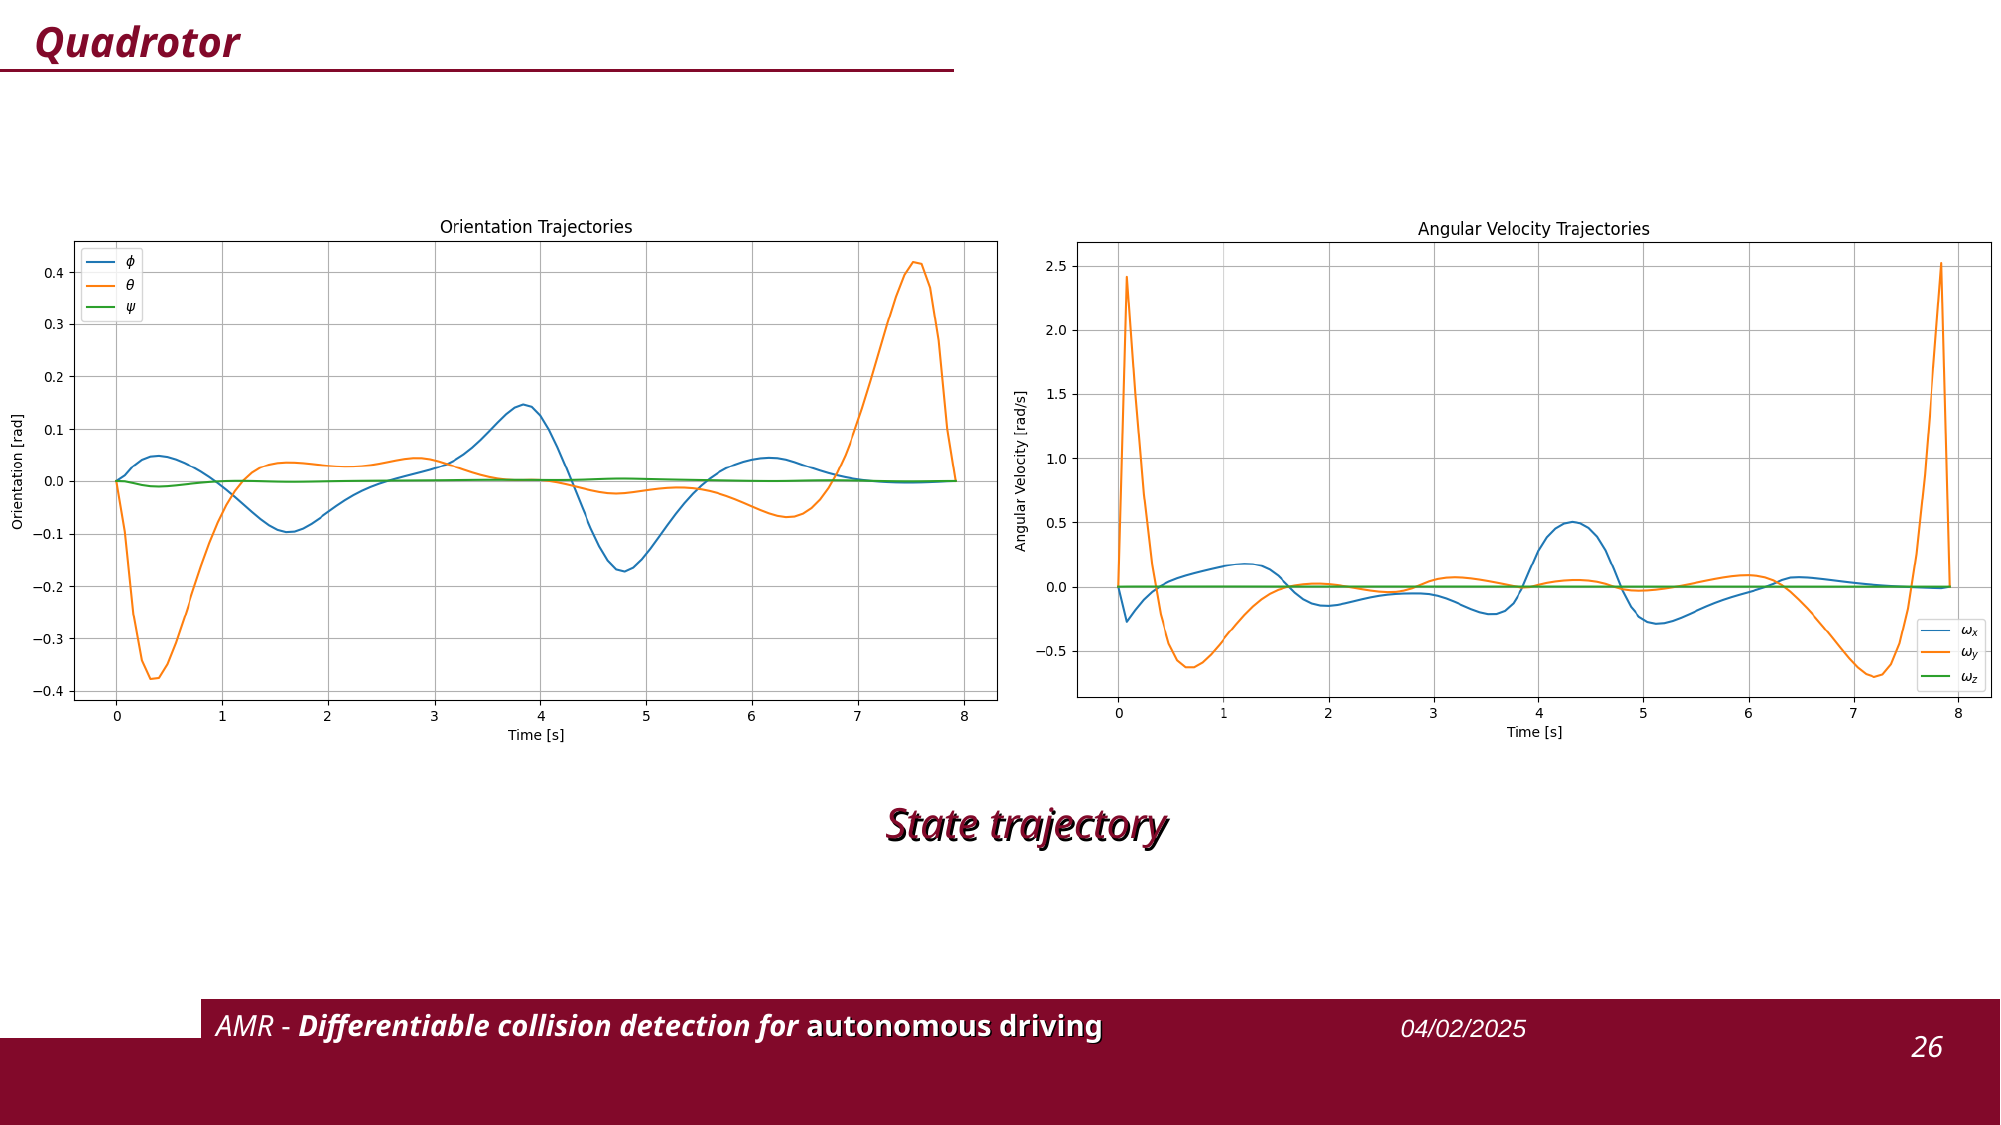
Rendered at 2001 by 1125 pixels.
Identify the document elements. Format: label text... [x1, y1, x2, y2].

text_box Quadrotor [19, 8, 1020, 74]
text_box 26 [1896, 1020, 1966, 1072]
text_box State trajectory [870, 789, 1413, 856]
picture [0, 169, 1998, 765]
text_box [0, 999, 2000, 1125]
text_box 04/02/2025 [1385, 1004, 1589, 1050]
text_box AMR - Differentiable collision detection for autonomous driving [201, 999, 1202, 1051]
